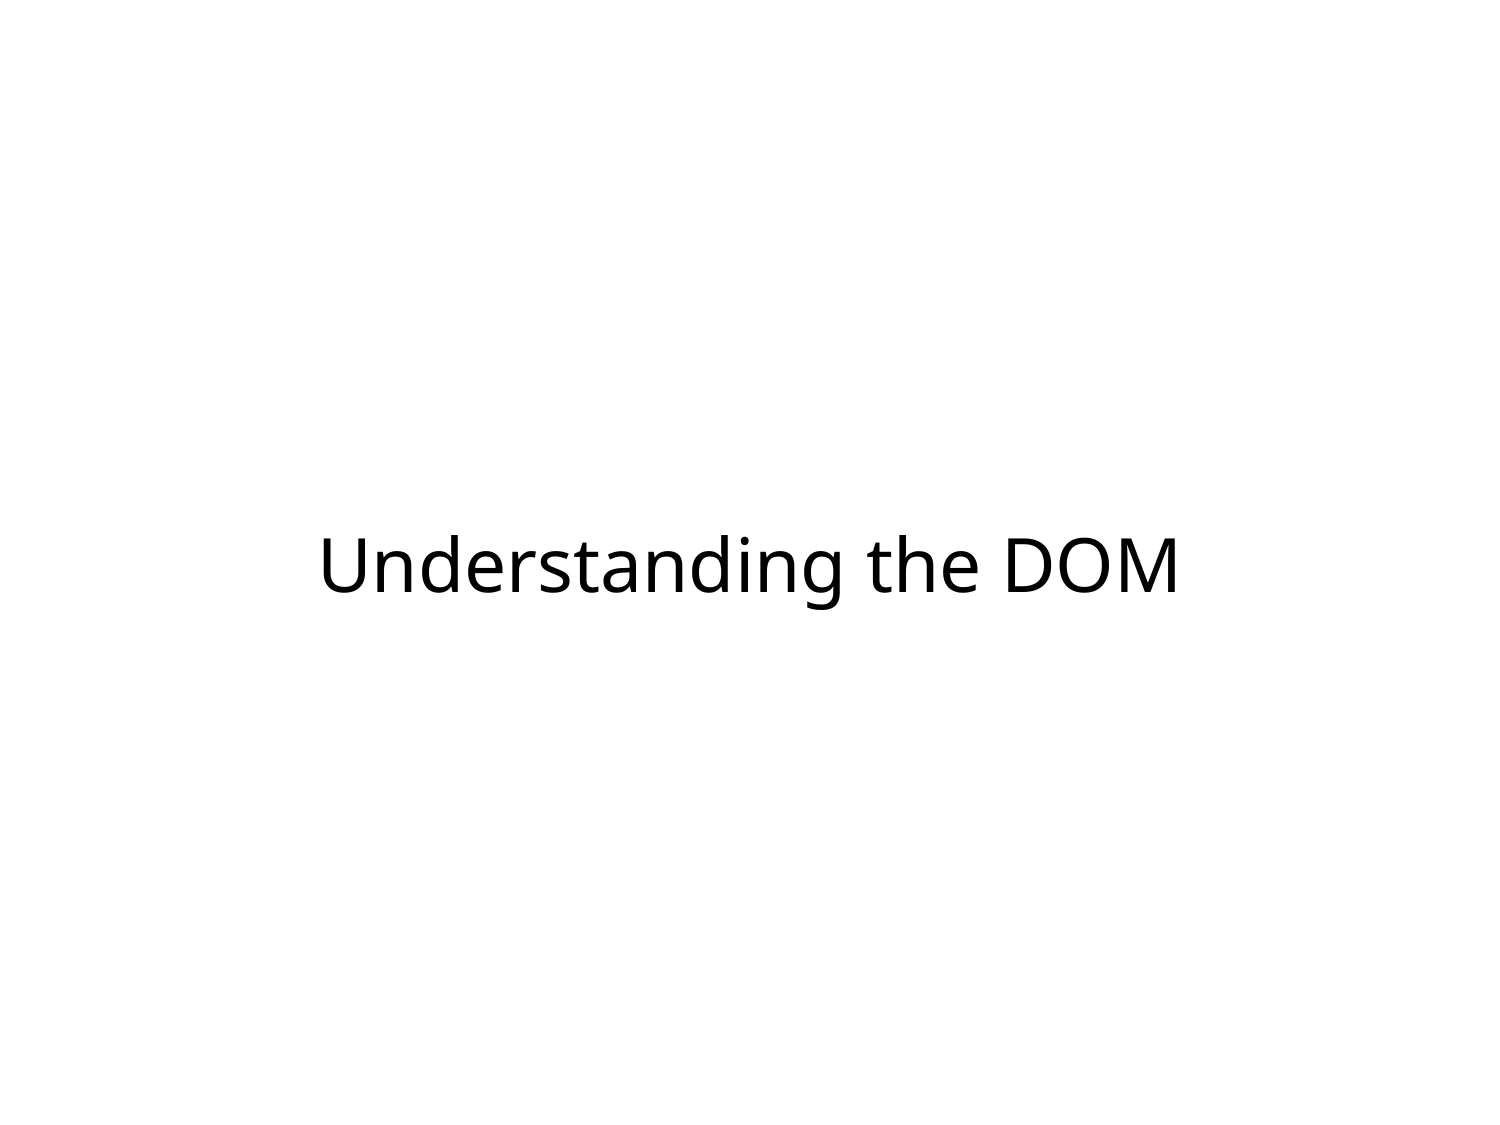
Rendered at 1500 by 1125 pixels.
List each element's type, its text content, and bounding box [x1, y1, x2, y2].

title Understanding the DOM [51, 470, 1449, 655]
